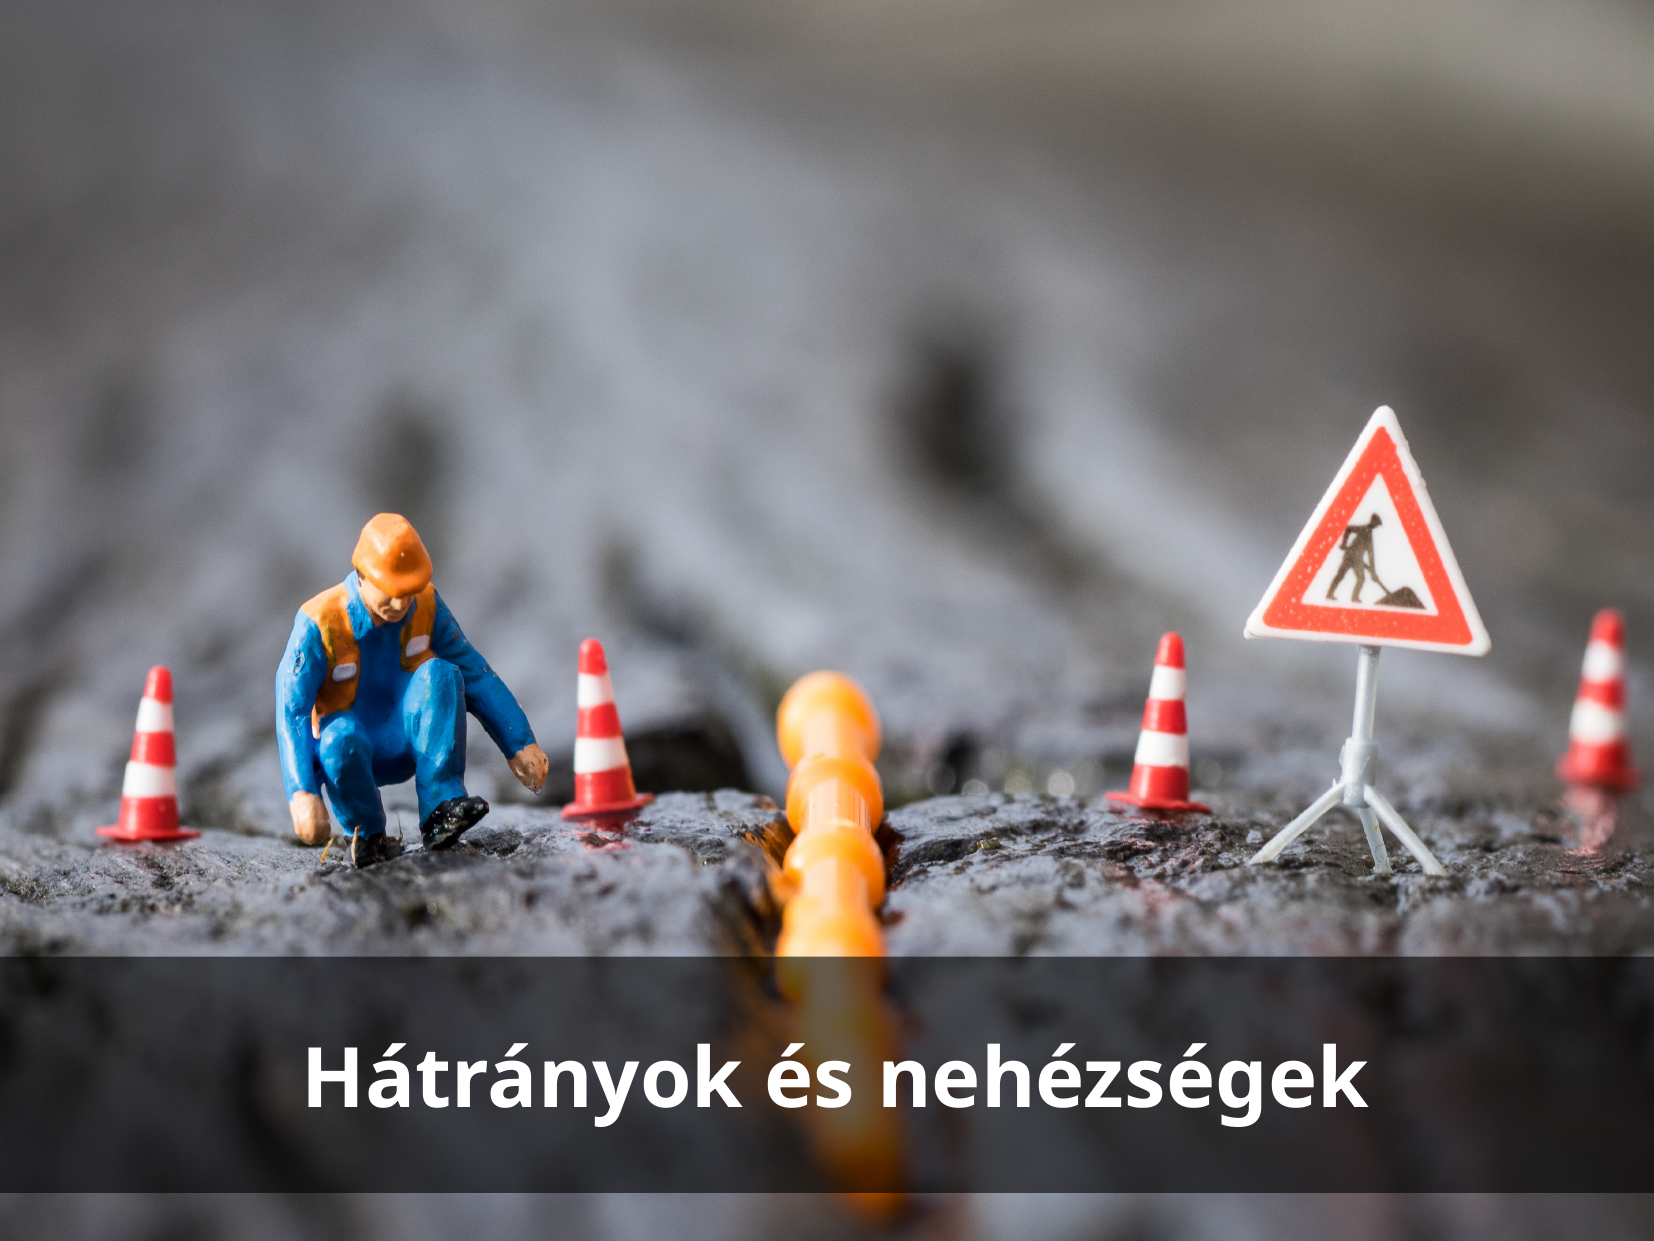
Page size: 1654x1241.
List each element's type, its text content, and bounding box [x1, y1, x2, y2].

text_box Hátrányok és nehézségek [0, 956, 1654, 1193]
picture [0, 0, 1654, 956]
picture [0, 1193, 1654, 1241]
